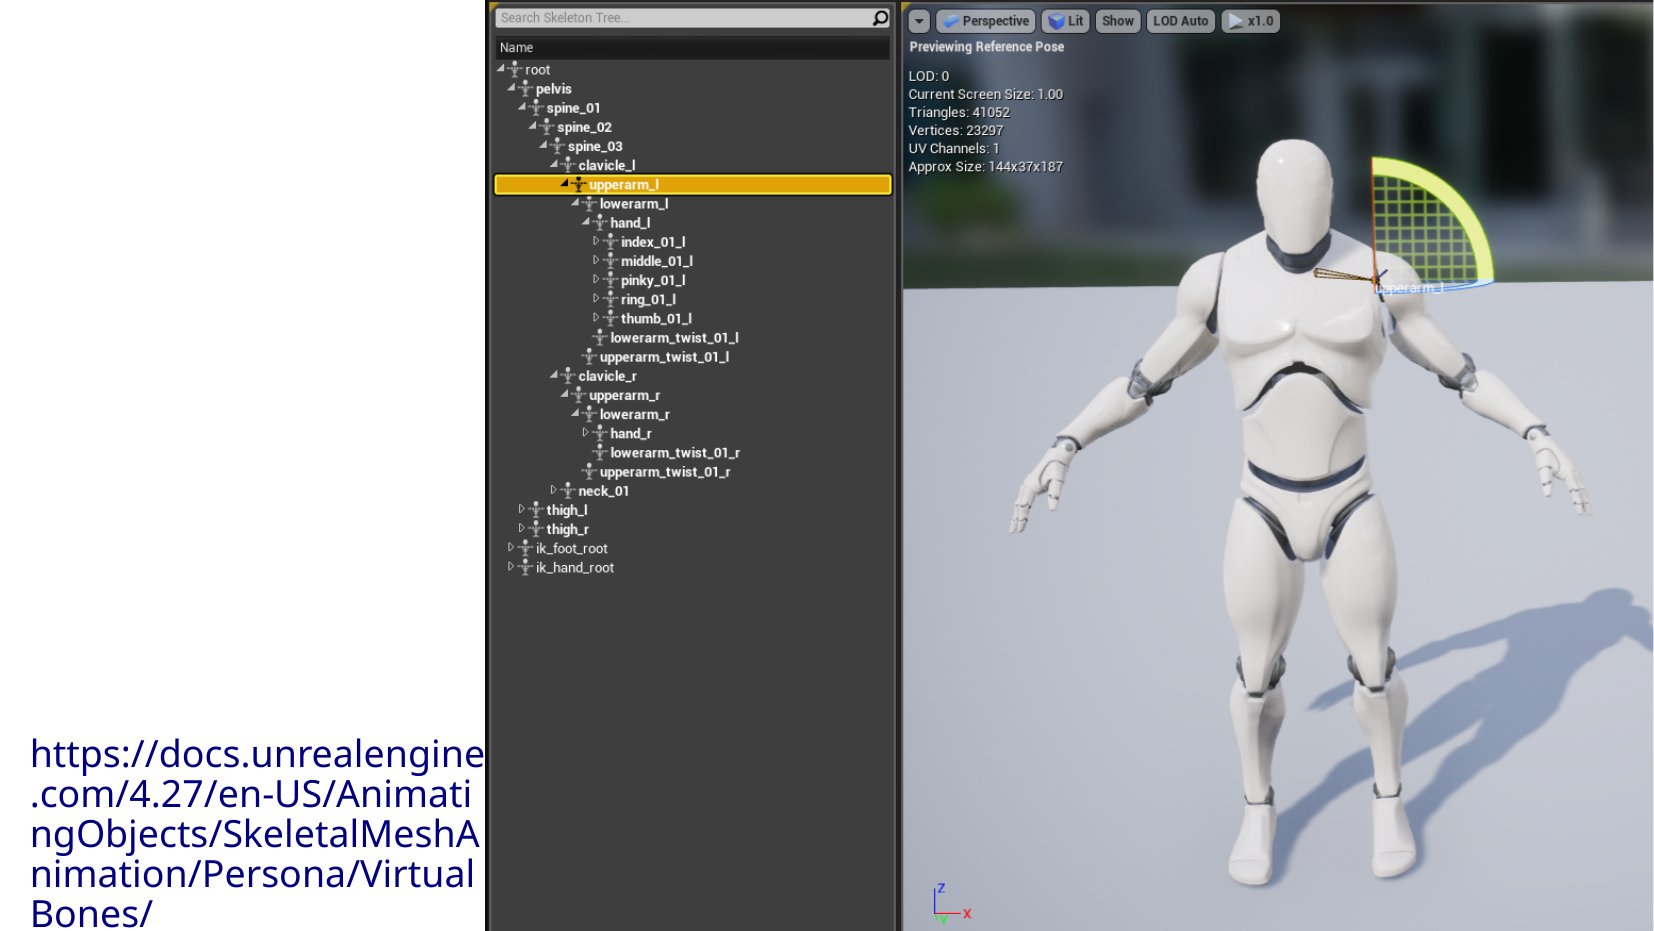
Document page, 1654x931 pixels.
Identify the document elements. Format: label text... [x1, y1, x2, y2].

picture [485, 0, 1654, 931]
text_box https://docs.unrealengine.com/4.27/en-US/AnimatingObjects/SkeletalMeshAnimation/Persona/VirtualBones/ [15, 720, 511, 931]
